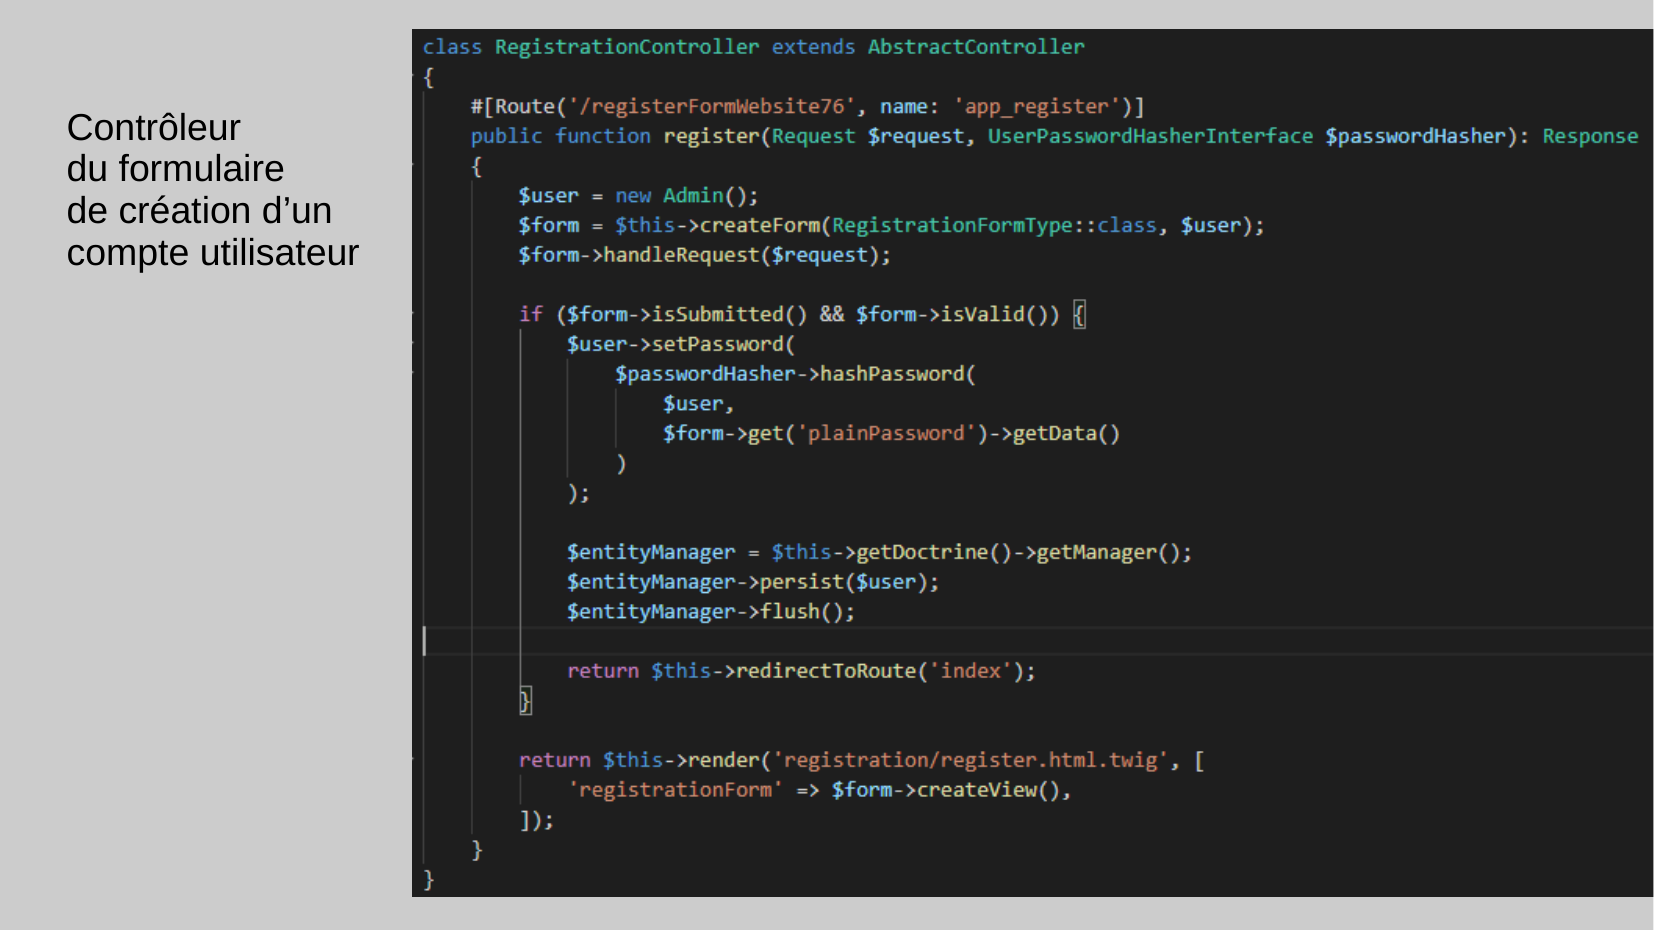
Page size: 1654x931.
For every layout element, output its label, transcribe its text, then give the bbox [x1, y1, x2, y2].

text_box Contrôleur du formulaire de création d’un compte utilisateur [51, 98, 375, 282]
picture [412, 29, 1654, 897]
